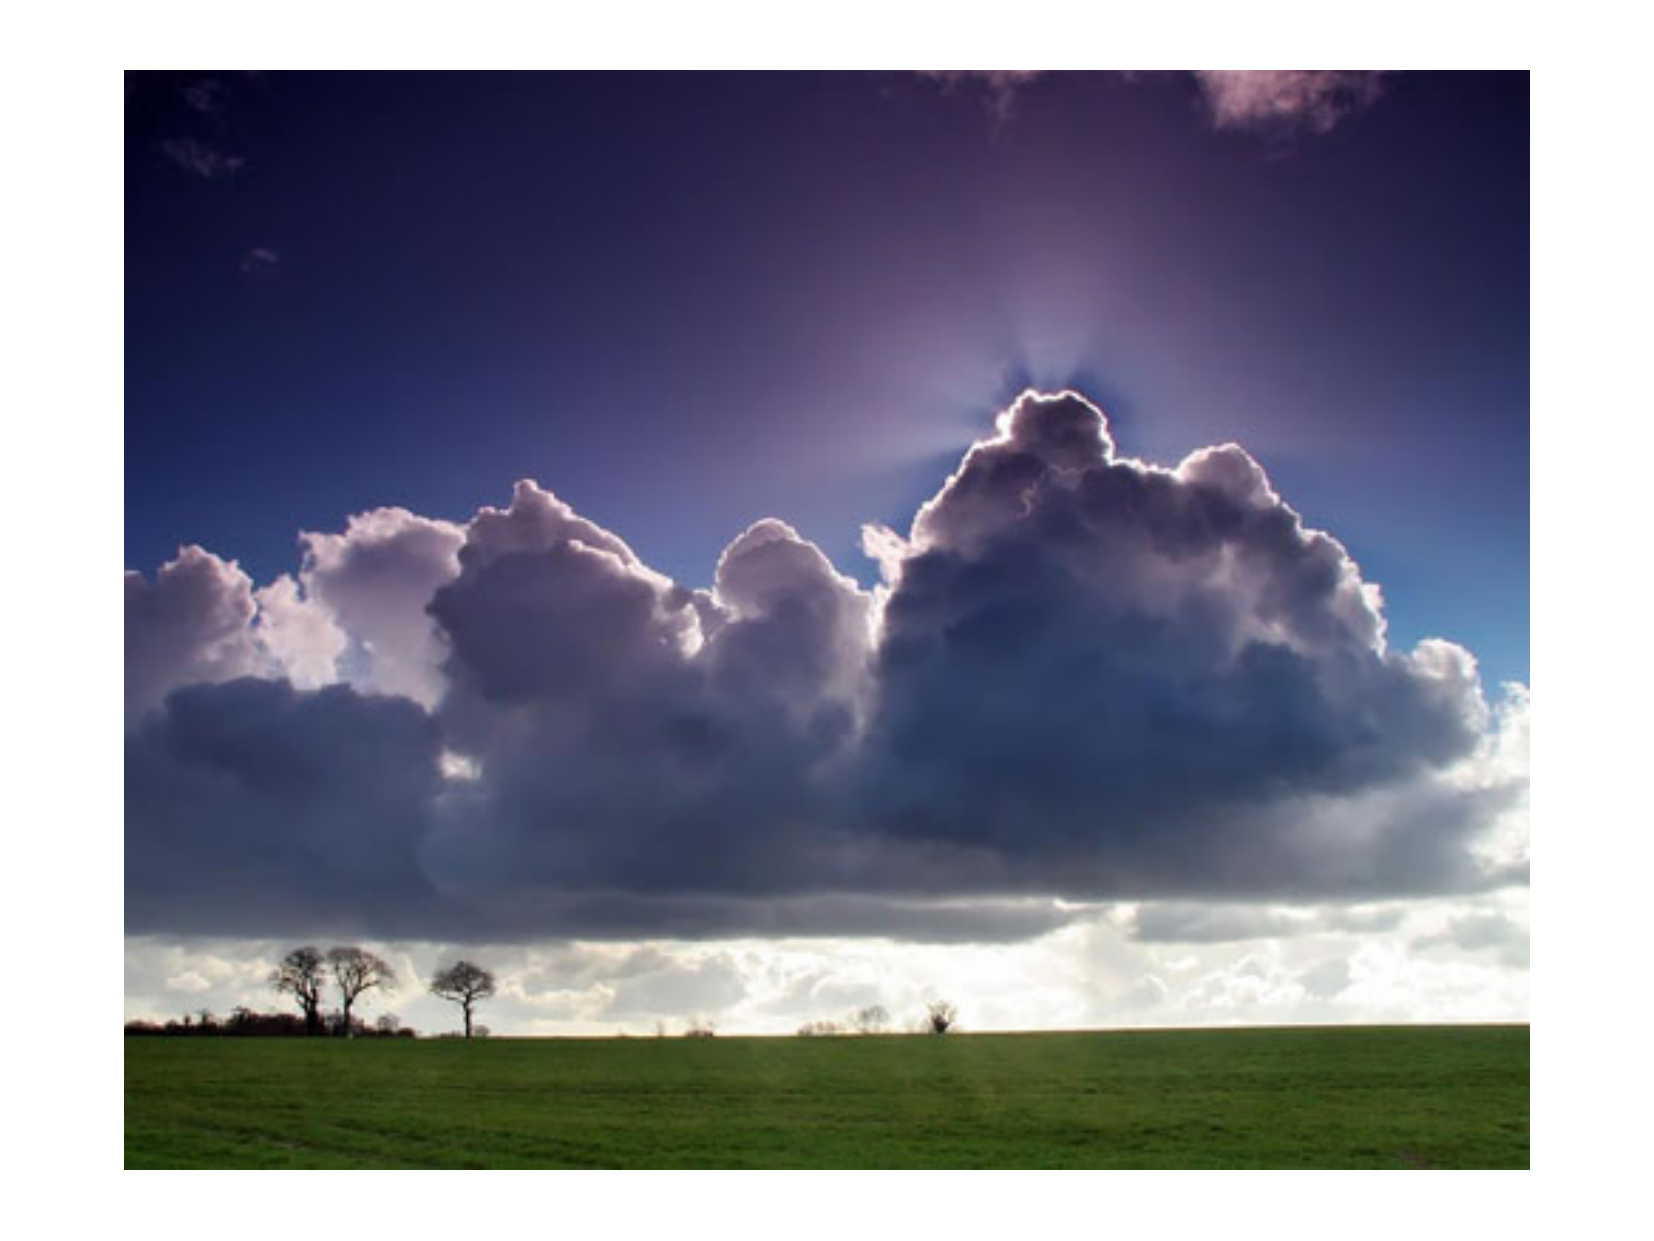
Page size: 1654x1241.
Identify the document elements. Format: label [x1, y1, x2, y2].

picture [124, 70, 1530, 1170]
